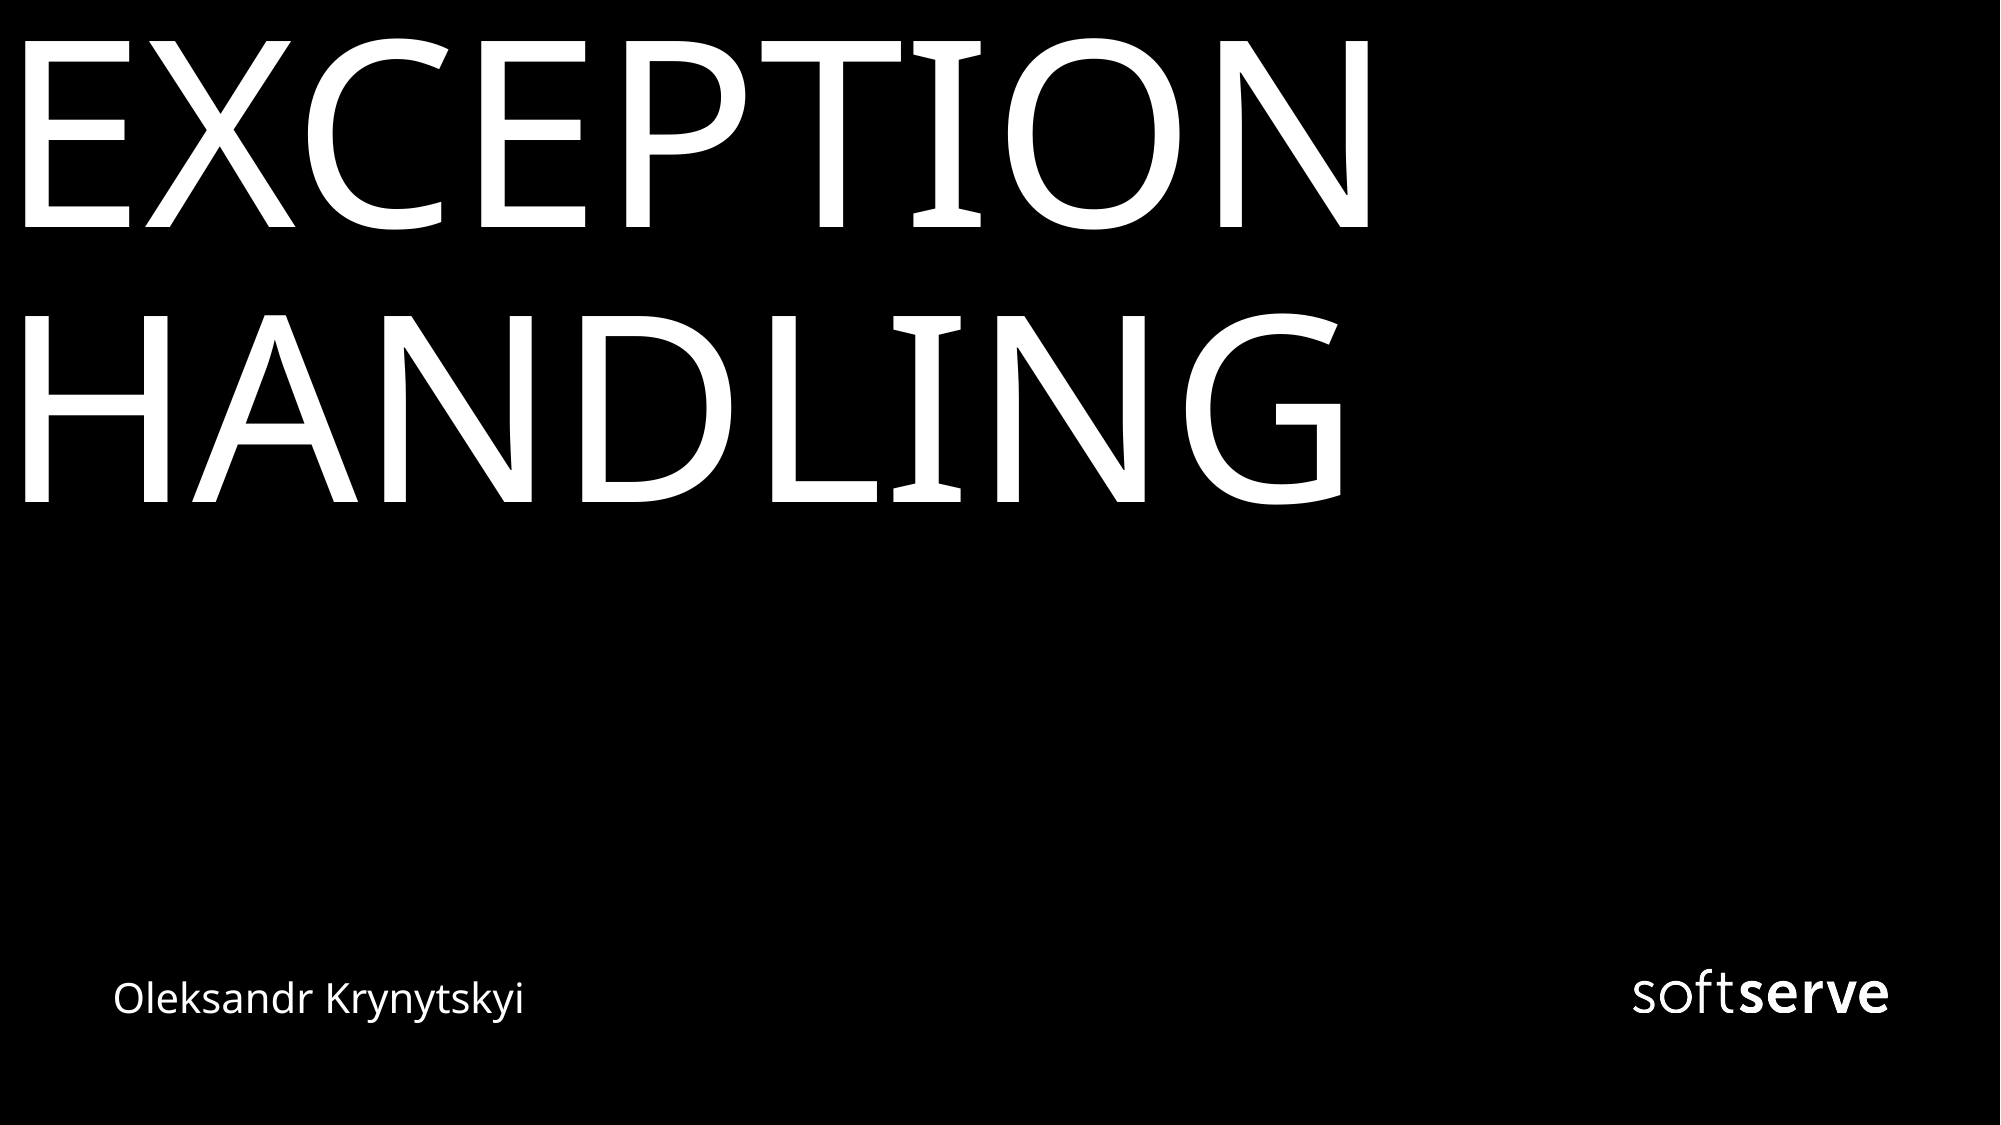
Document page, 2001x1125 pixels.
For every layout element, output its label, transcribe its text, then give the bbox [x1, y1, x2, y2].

list Oleksandr Krynytskyi [112, 970, 682, 1019]
picture [1633, 968, 1888, 1013]
title EXCEPTION HANDLING [0, 0, 2000, 788]
